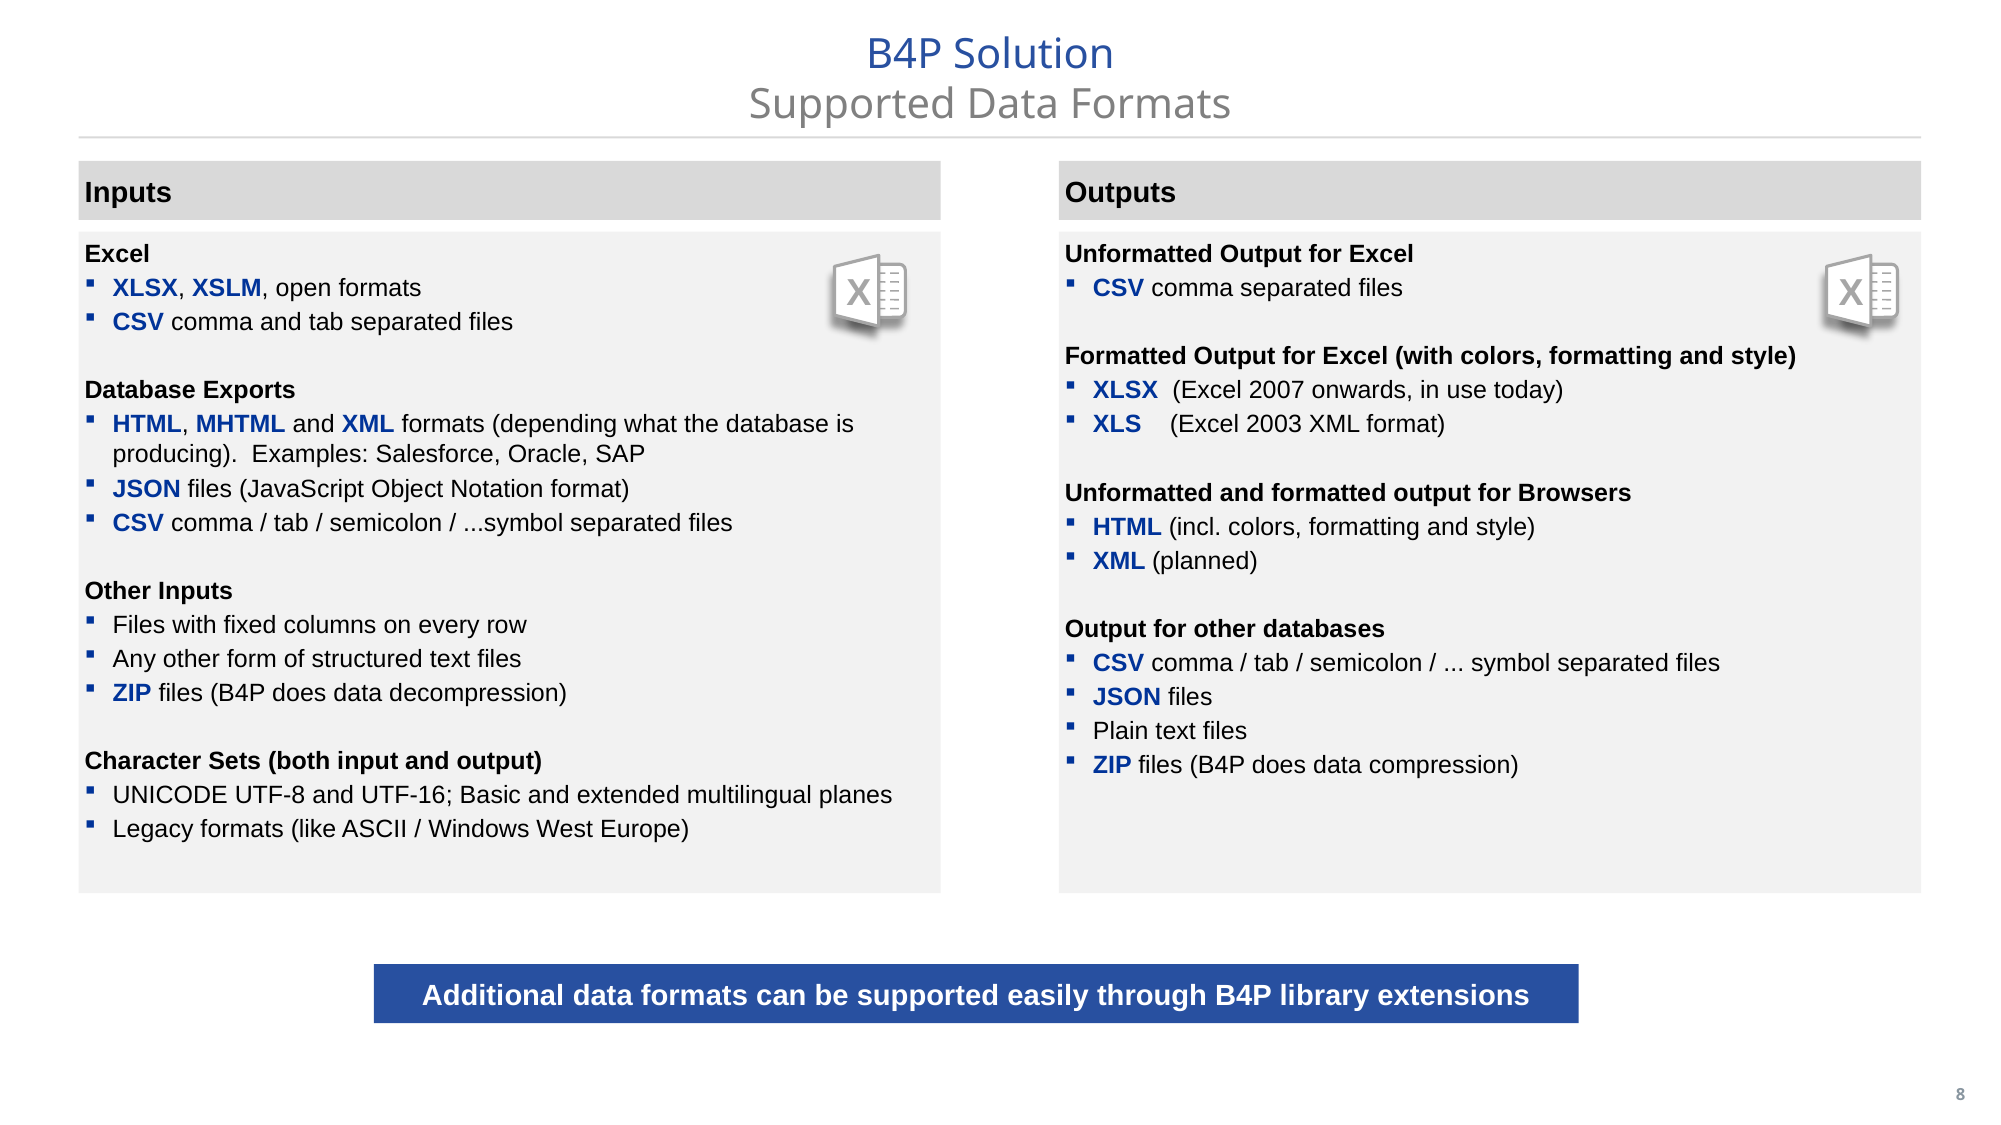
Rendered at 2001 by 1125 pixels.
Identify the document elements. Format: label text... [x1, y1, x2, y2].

text_box X [834, 255, 879, 327]
text_box Unformatted Output for Excel CSV comma separated files Formatted Output for Excel (with colors, formatting and style) XLSX (Excel 2007 onwards, in use today) XLS (Excel 2003 XML format) Unformatted and formatted output for Browsers HTML (incl. colors, formatting and style) XML (planned) Output for other databases CSV comma / tab / semicolon / ... symbol separated files JSON files Plain text files ZIP files (B4P does data compression) [1058, 231, 1922, 894]
title B4P Solution Supported Data Formats [76, 19, 1920, 137]
text_box [1871, 264, 1898, 318]
text_box [879, 264, 906, 318]
text_box Inputs [78, 160, 941, 220]
text_box Outputs [1058, 160, 1922, 220]
text_box X [1826, 255, 1871, 327]
text_box Additional data formats can be supported easily through B4P library extensions [373, 964, 1579, 1024]
text_box Excel XLSX, XSLM, open formats CSV comma and tab separated files Database Exports HTML, MHTML and XML formats (depending what the database is producing). Examples: Salesforce, Oracle, SAP JSON files (JavaScript Object Notation format) CSV comma / tab / semicolon / ...symbol separated files Other Inputs Files with fixed columns on every row Any other form of structured text files ZIP files (B4P does data decompression) Character Sets (both input and output) UNICODE UTF-8 and UTF-16; Basic and extended multilingual planes Legacy formats (like ASCII / Windows West Europe) [78, 231, 941, 894]
